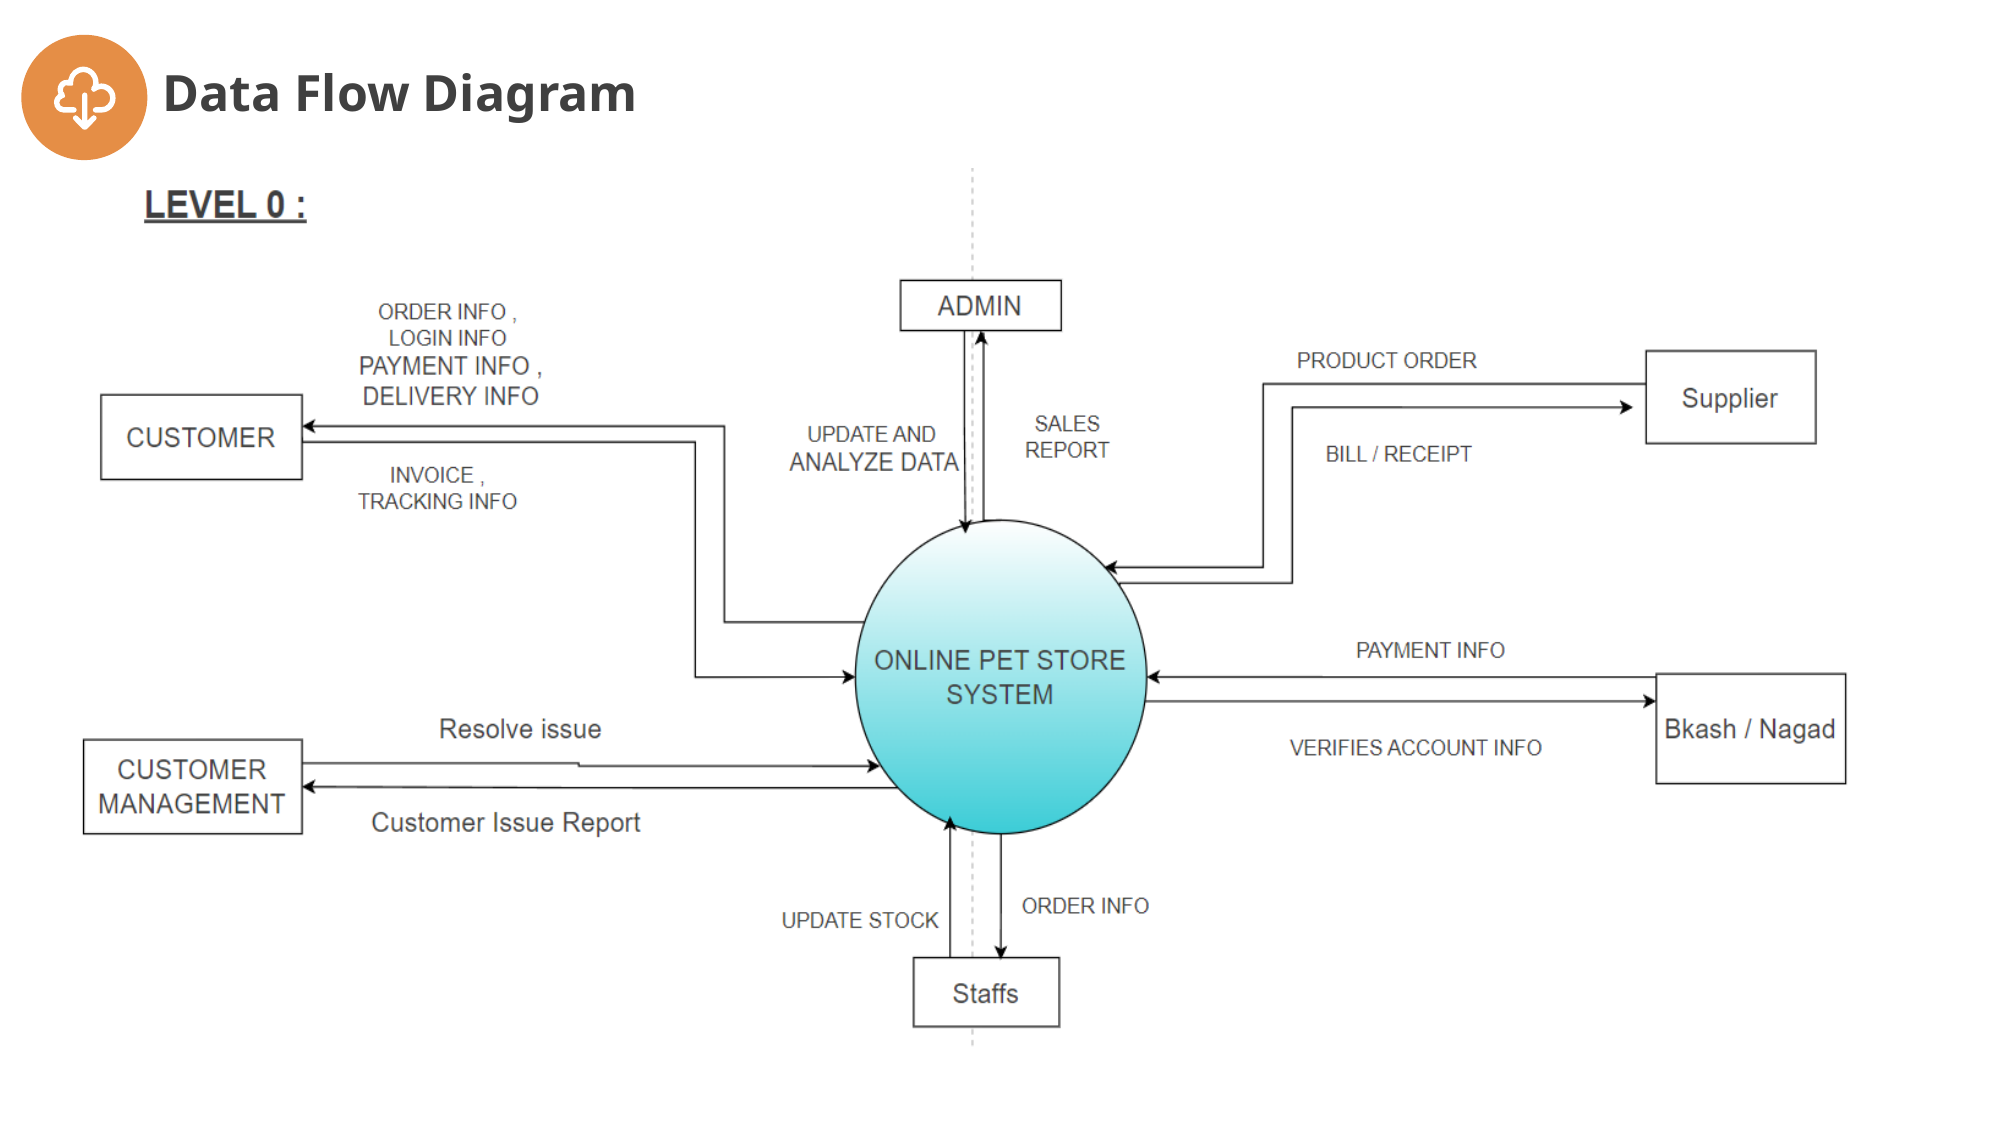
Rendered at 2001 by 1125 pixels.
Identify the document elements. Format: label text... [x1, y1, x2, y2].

text_box Data Flow Diagram [147, 54, 370, 109]
picture [72, 168, 1866, 1048]
text_box [21, 34, 147, 161]
